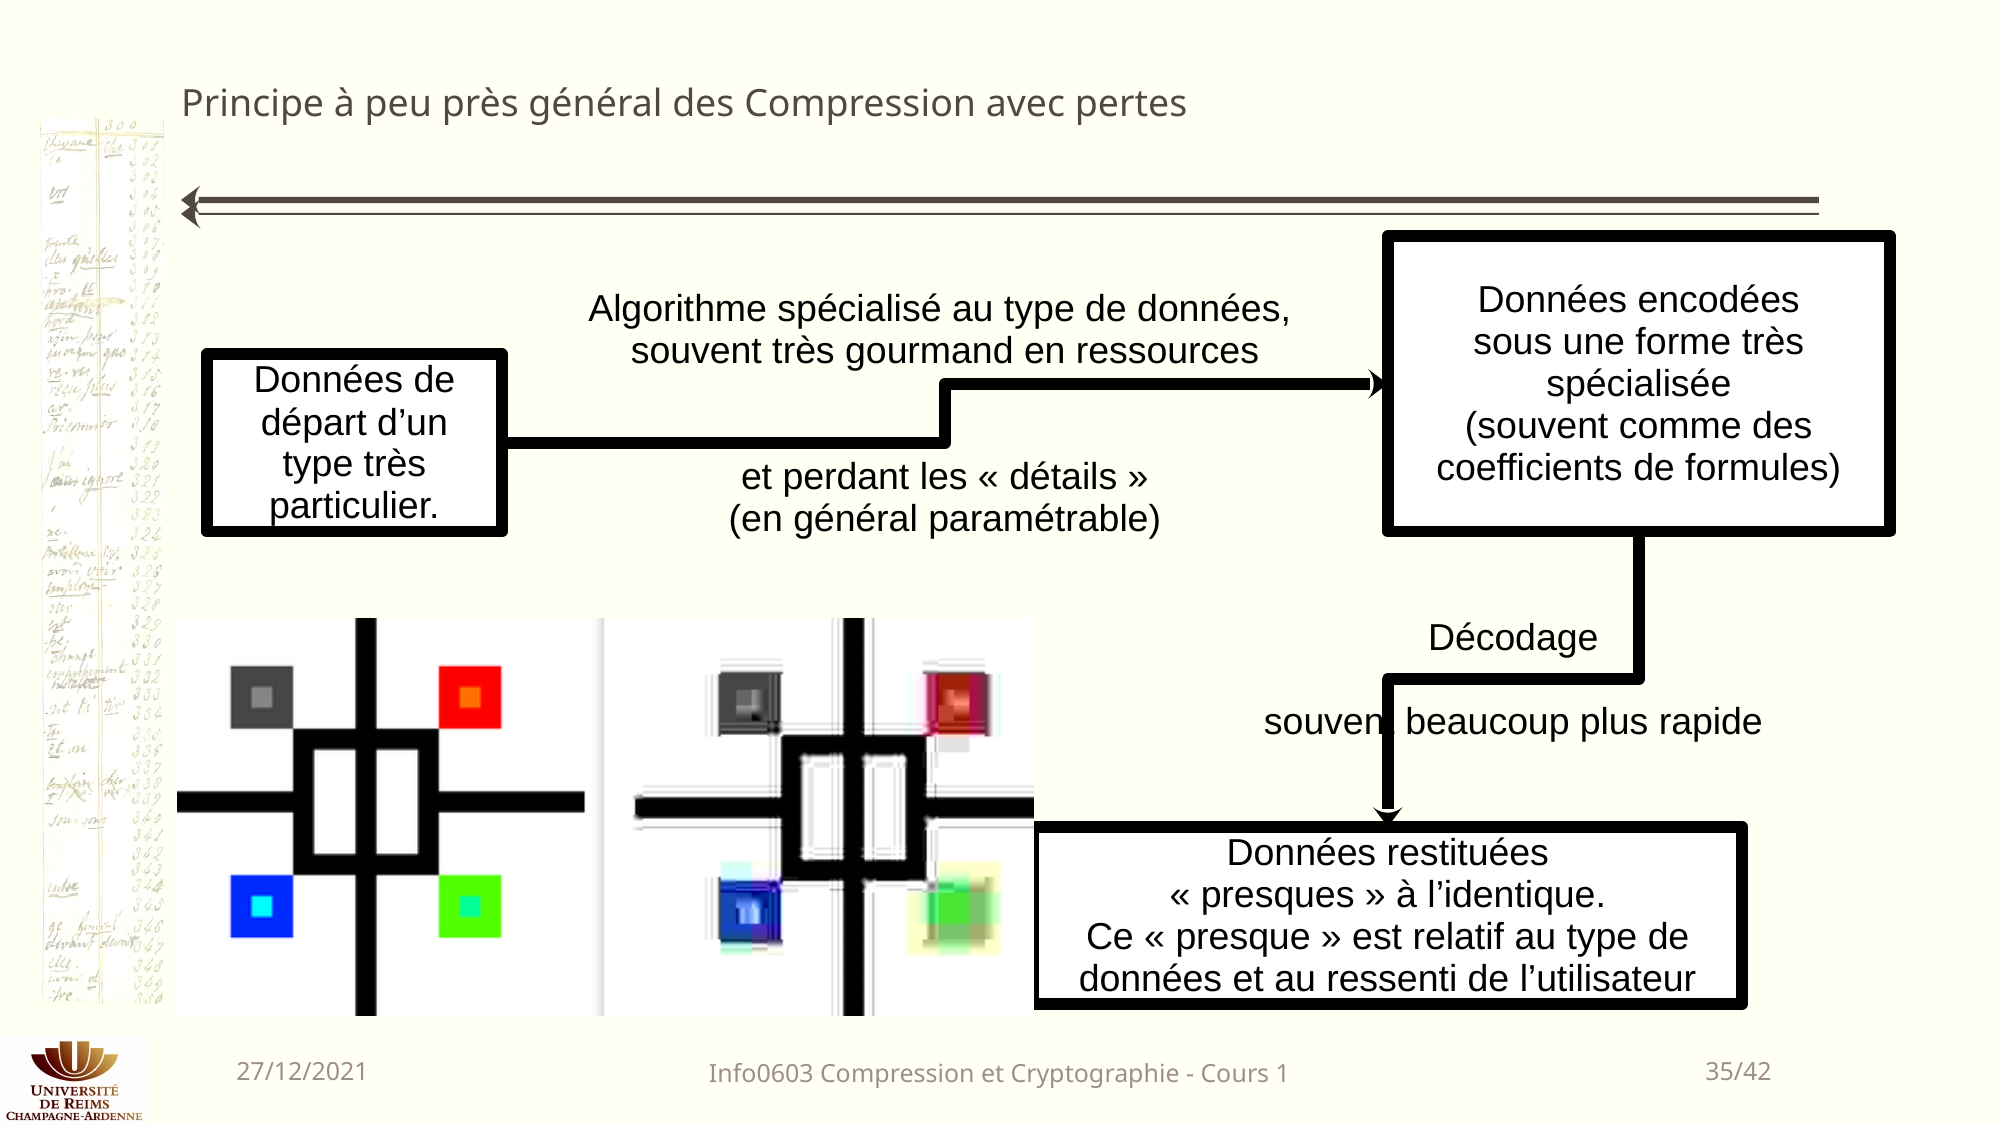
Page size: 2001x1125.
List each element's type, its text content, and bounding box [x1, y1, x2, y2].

text_box Données encodées sous une forme très spécialisée (souvent comme des coefficients de formules) [1387, 236, 1890, 532]
text_box Données restituées « presques » à l’identique. Ce « presque » est relatif au type de données et au ressenti de l’utilisateur [1034, 826, 1743, 1004]
title Principe à peu près général des Compression avec pertes [181, 12, 1819, 193]
picture [177, 618, 1034, 1016]
picture [40, 118, 164, 1004]
text_box Données de départ d’un type très particulier. [206, 354, 502, 532]
picture [0, 1035, 148, 1125]
